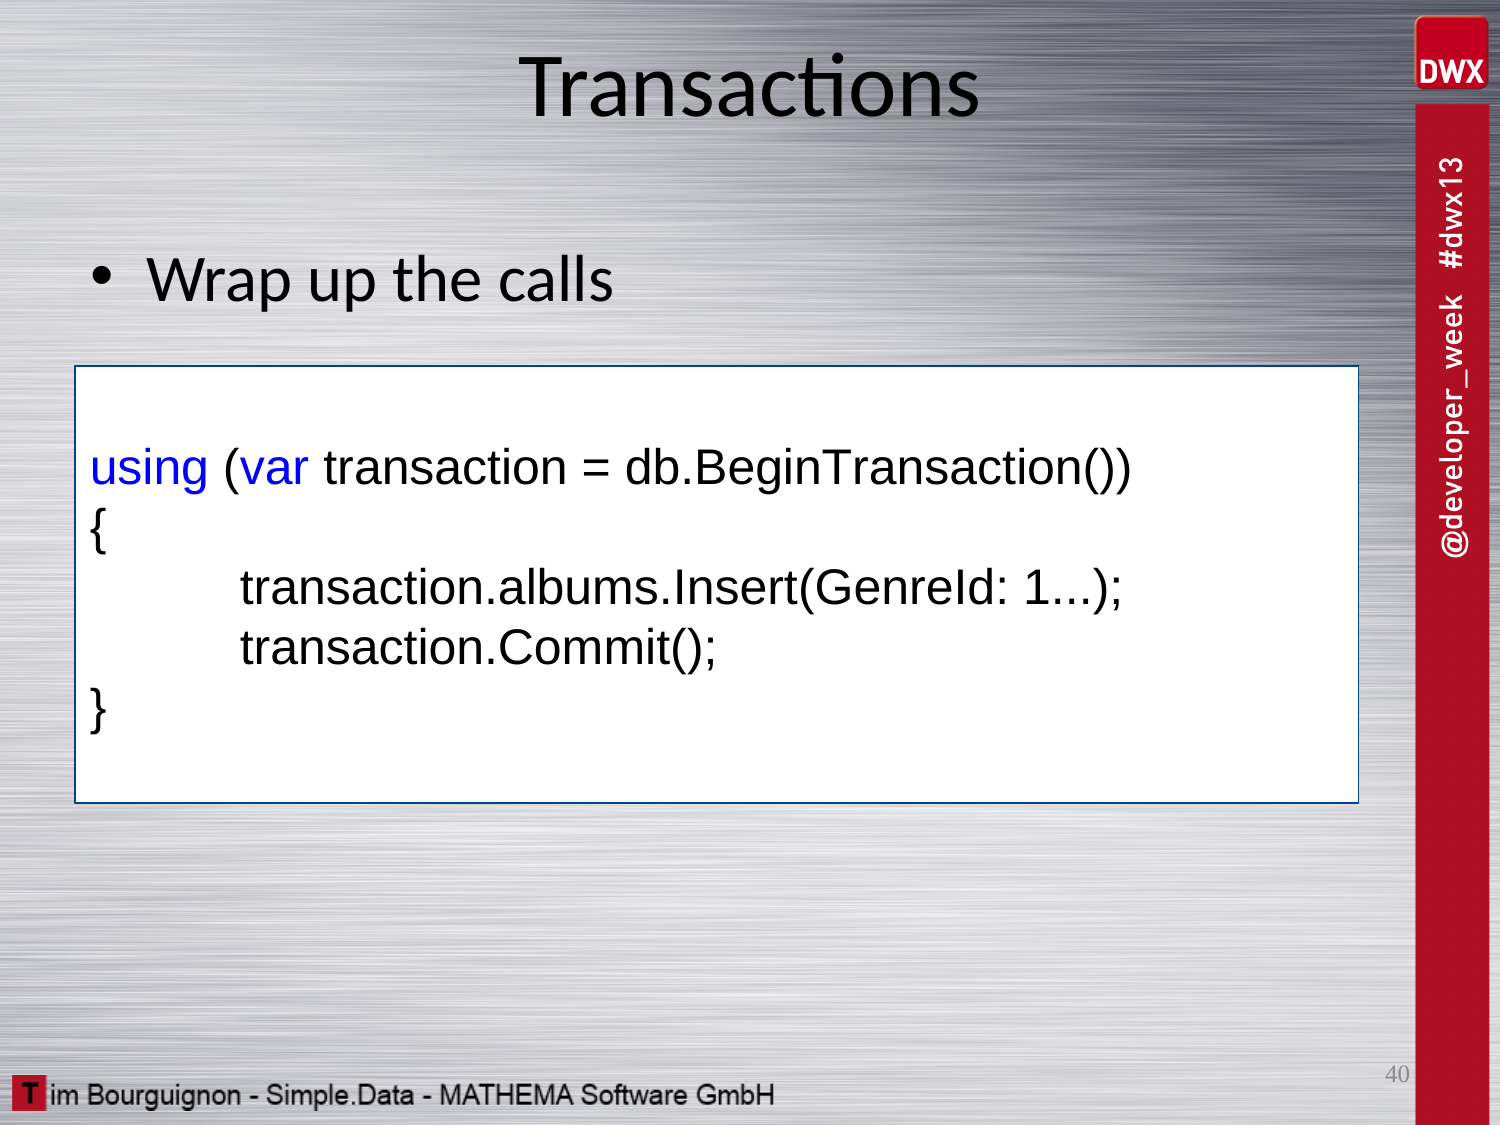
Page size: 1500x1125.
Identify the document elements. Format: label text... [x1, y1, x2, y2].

title Transactions [75, 0, 1426, 174]
picture [0, 0, 1500, 1125]
list Wrap up the calls [75, 227, 1426, 970]
